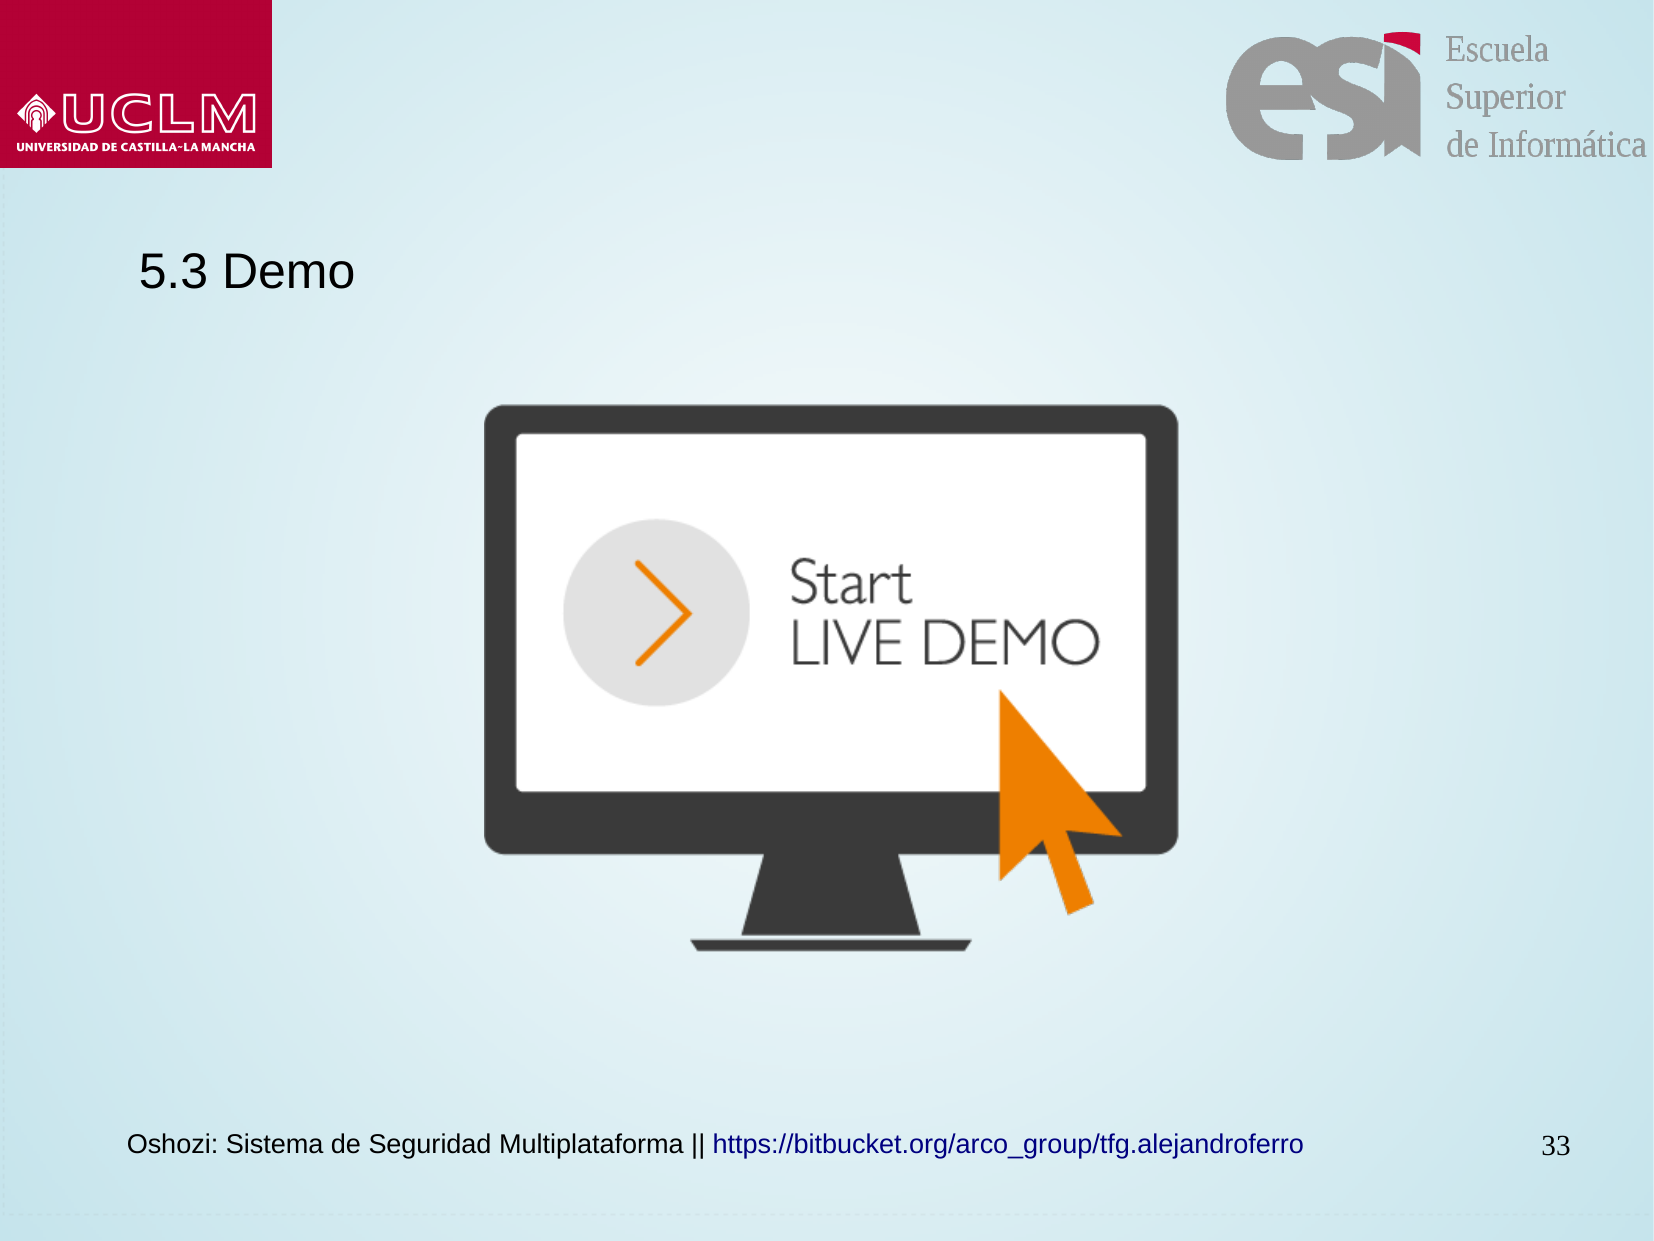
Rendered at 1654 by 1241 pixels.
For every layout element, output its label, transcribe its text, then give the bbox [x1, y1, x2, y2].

picture [0, 0, 1654, 1241]
text_box 5.3 Demo [124, 236, 1128, 343]
text_box Oshozi: Sistema de Seguridad Multiplataforma || https://bitbucket.org/arco_group/tfg.alejandroferro [112, 1112, 1625, 1170]
